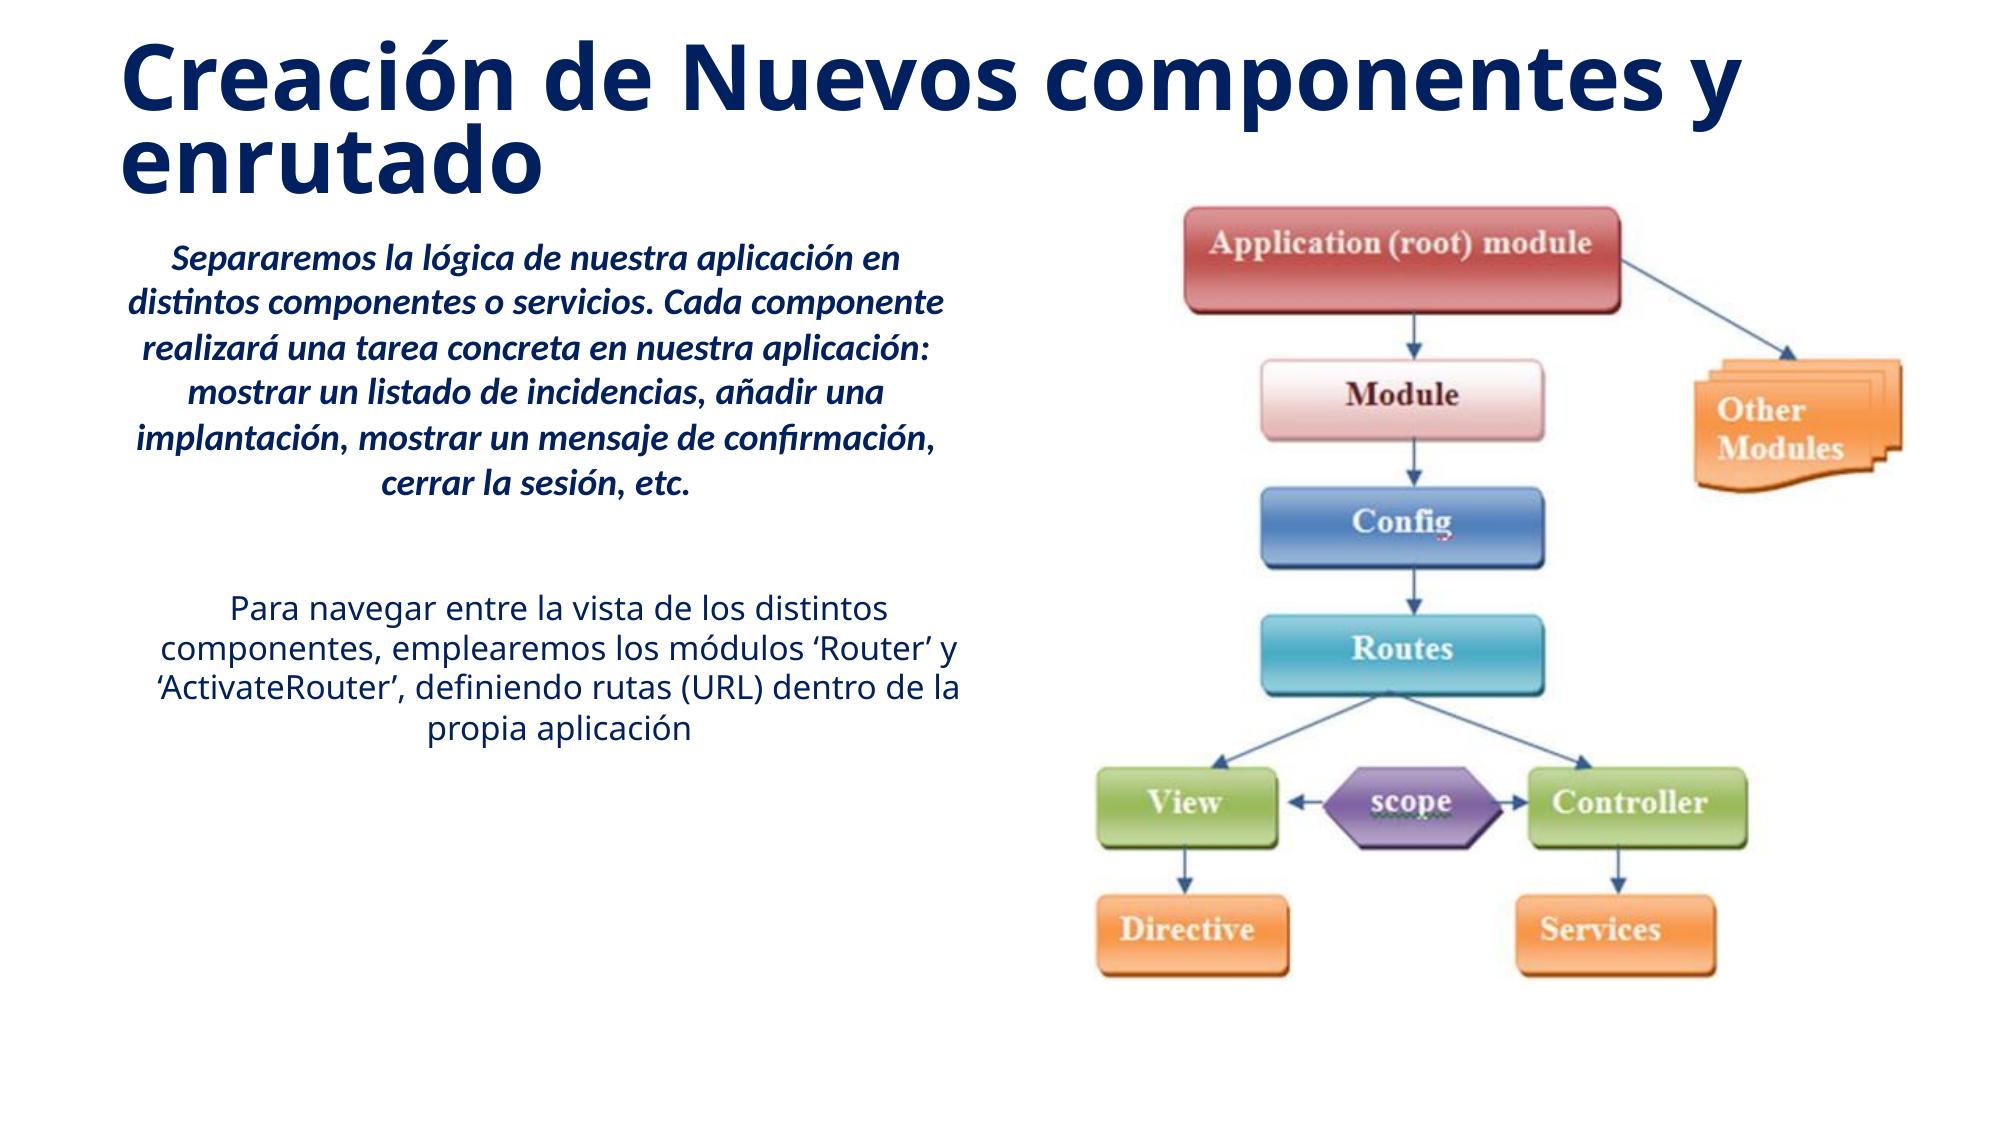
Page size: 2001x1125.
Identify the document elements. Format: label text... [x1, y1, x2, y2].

text_box Separaremos la lógica de nuestra aplicación en distintos componentes o servicios. Cada componente realizará una tarea concreta en nuestra aplicación: mostrar un listado de incidencias, añadir una implantación, mostrar un mensaje de confirmación, cerrar la sesión, etc. [119, 232, 955, 506]
text_box Para navegar entre la vista de los distintos componentes, emplearemos los módulos ‘Router’ y ‘ActivateRouter’, definiendo rutas (URL) dentro de la propia aplicación [119, 586, 1000, 709]
picture [1093, 203, 1907, 984]
text_box Creación de Nuevos componentes y enrutado [119, 44, 1853, 112]
